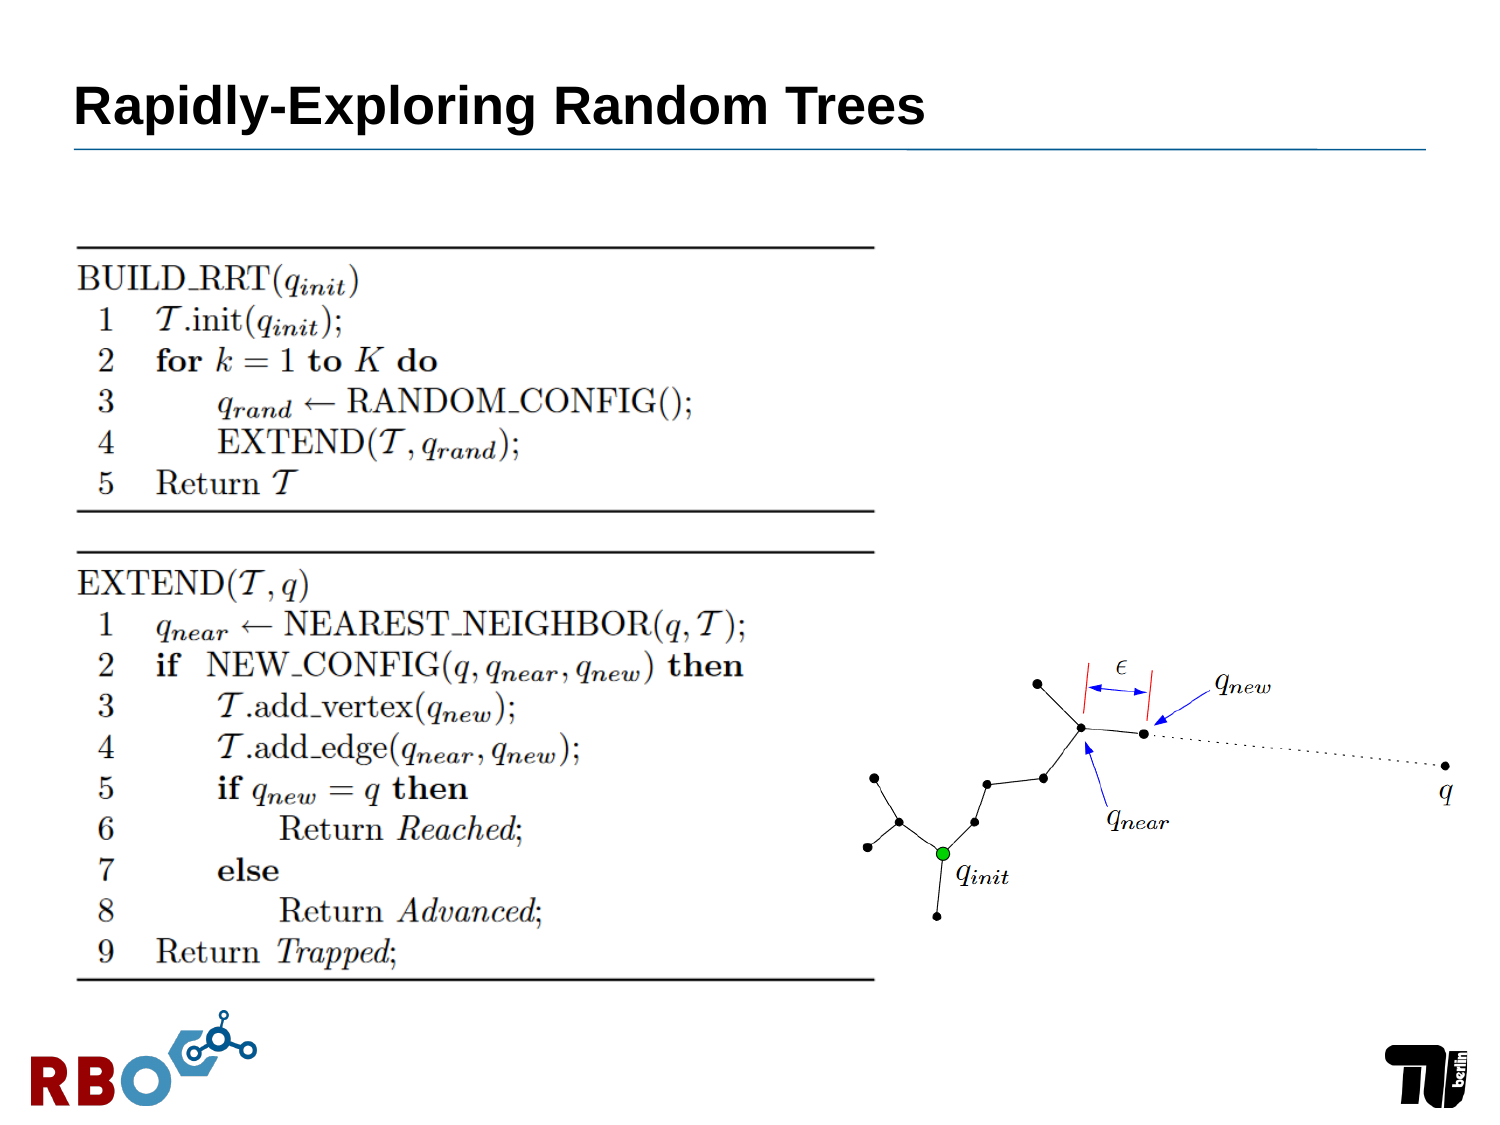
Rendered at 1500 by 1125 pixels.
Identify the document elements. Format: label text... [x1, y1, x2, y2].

picture [58, 229, 1484, 1007]
picture [1377, 1045, 1468, 1108]
title Rapidly-Exploring Random Trees [73, 70, 1424, 173]
picture [31, 1010, 257, 1106]
